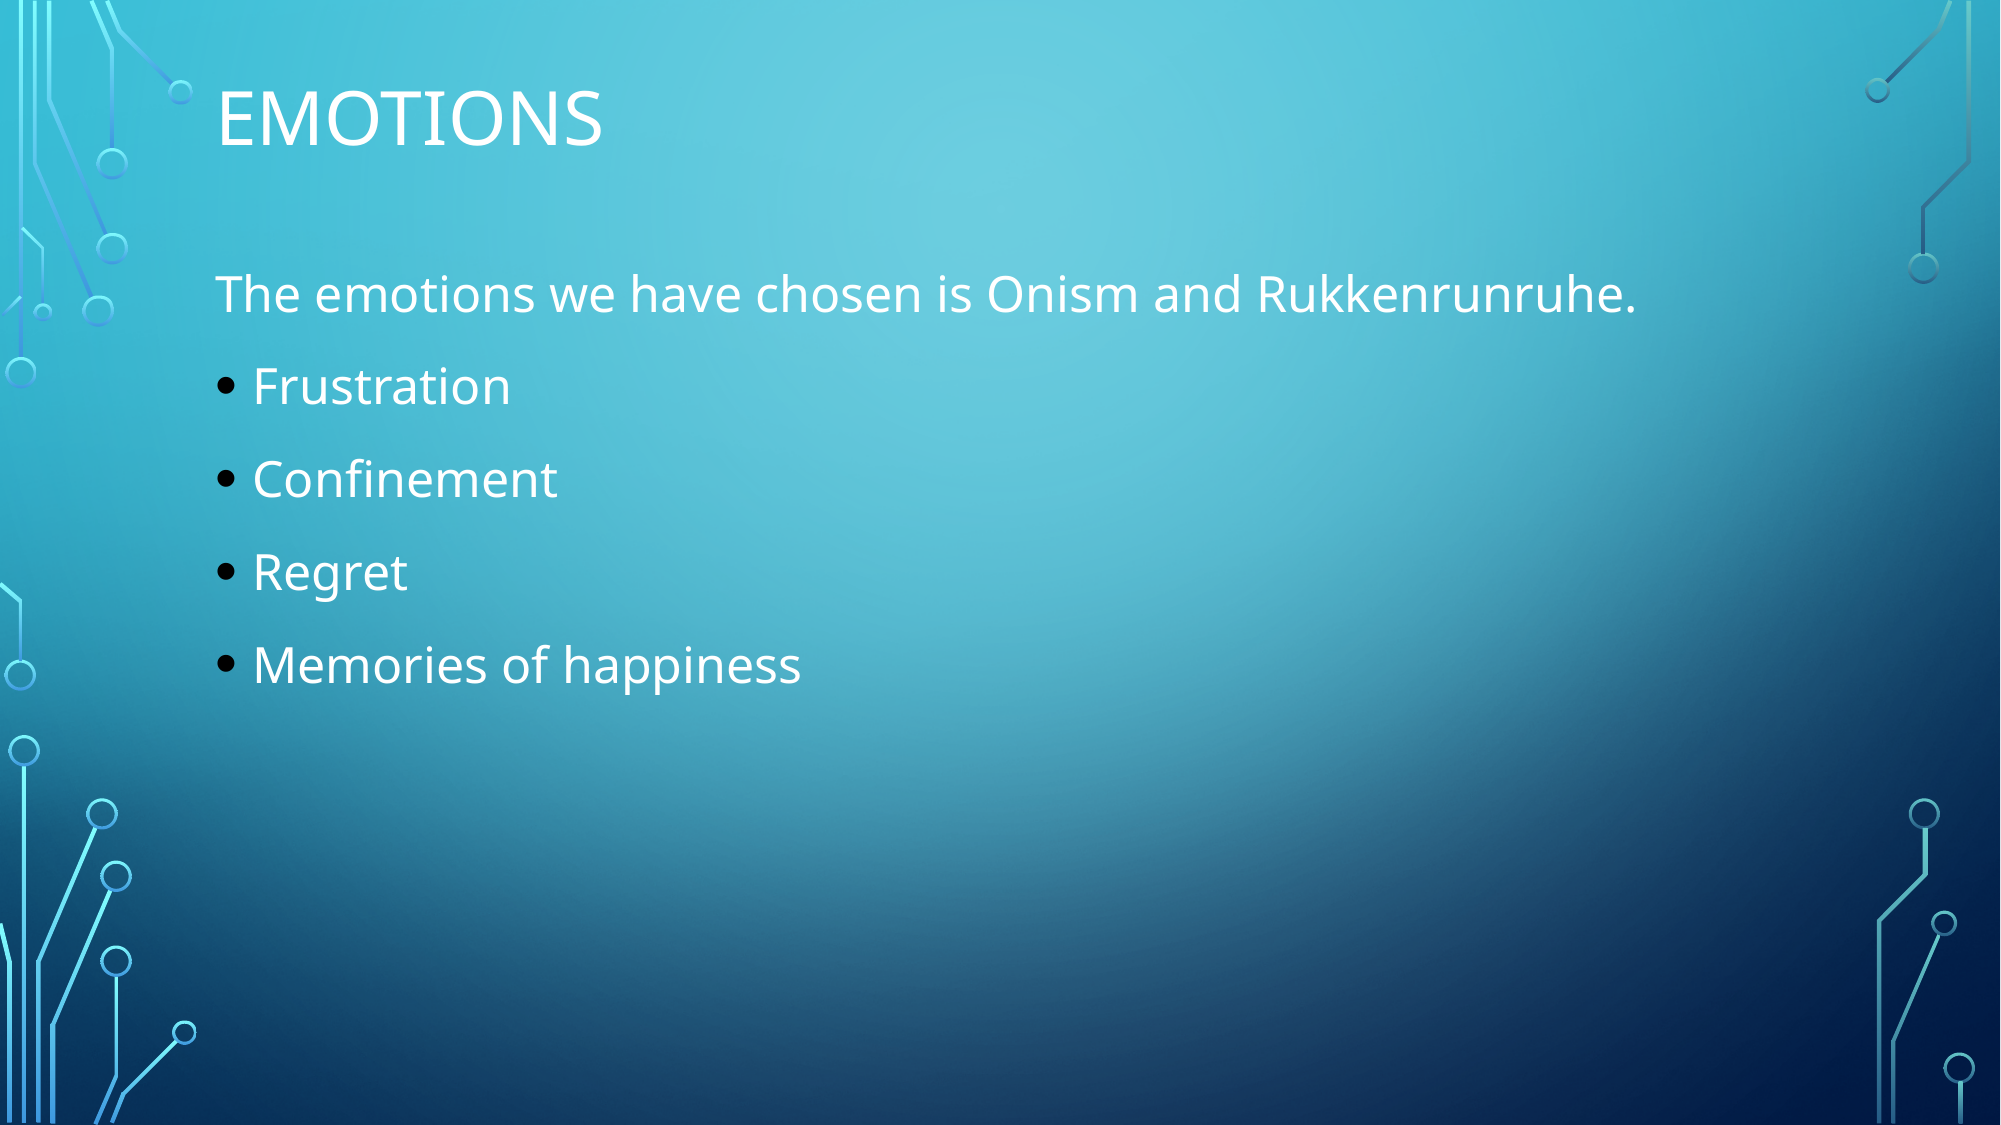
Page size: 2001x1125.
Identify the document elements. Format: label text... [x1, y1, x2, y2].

list The emotions we have chosen is Onism and Rukkenrunruhe. Frustration Confinement Regret Memories of happiness [199, 242, 1825, 824]
title emotions [199, 0, 1825, 242]
